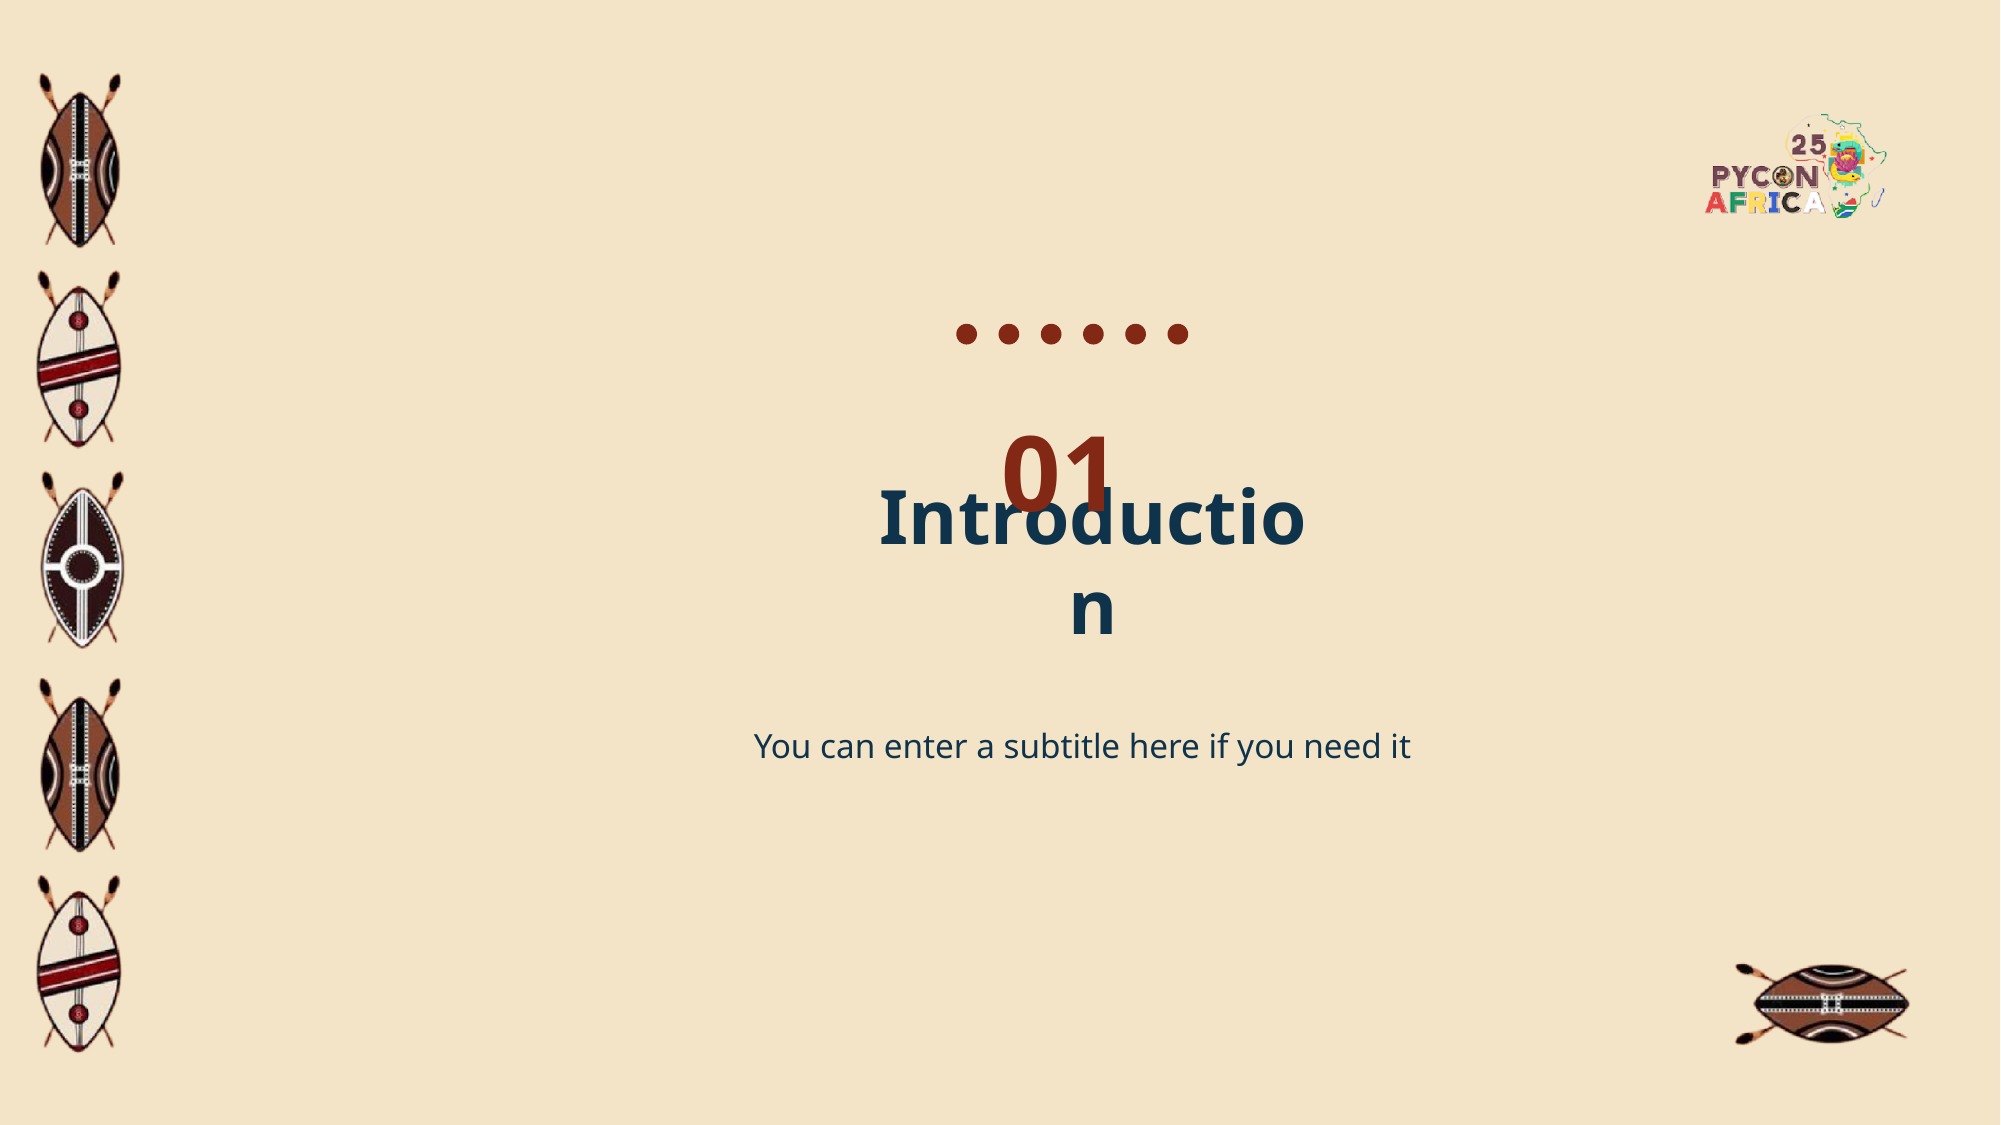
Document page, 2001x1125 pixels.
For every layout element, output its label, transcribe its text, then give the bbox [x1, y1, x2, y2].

text_box [956, 323, 978, 345]
text_box [998, 323, 1020, 345]
text_box Introduction [844, 576, 1343, 665]
text_box [1040, 323, 1062, 345]
text_box [1125, 323, 1146, 345]
text_box [1083, 323, 1104, 345]
text_box [1167, 323, 1189, 345]
text_box You can enter a subtitle here if you need it [470, 704, 1696, 794]
picture [0, 0, 2001, 1125]
text_box 01 [929, 404, 1194, 536]
